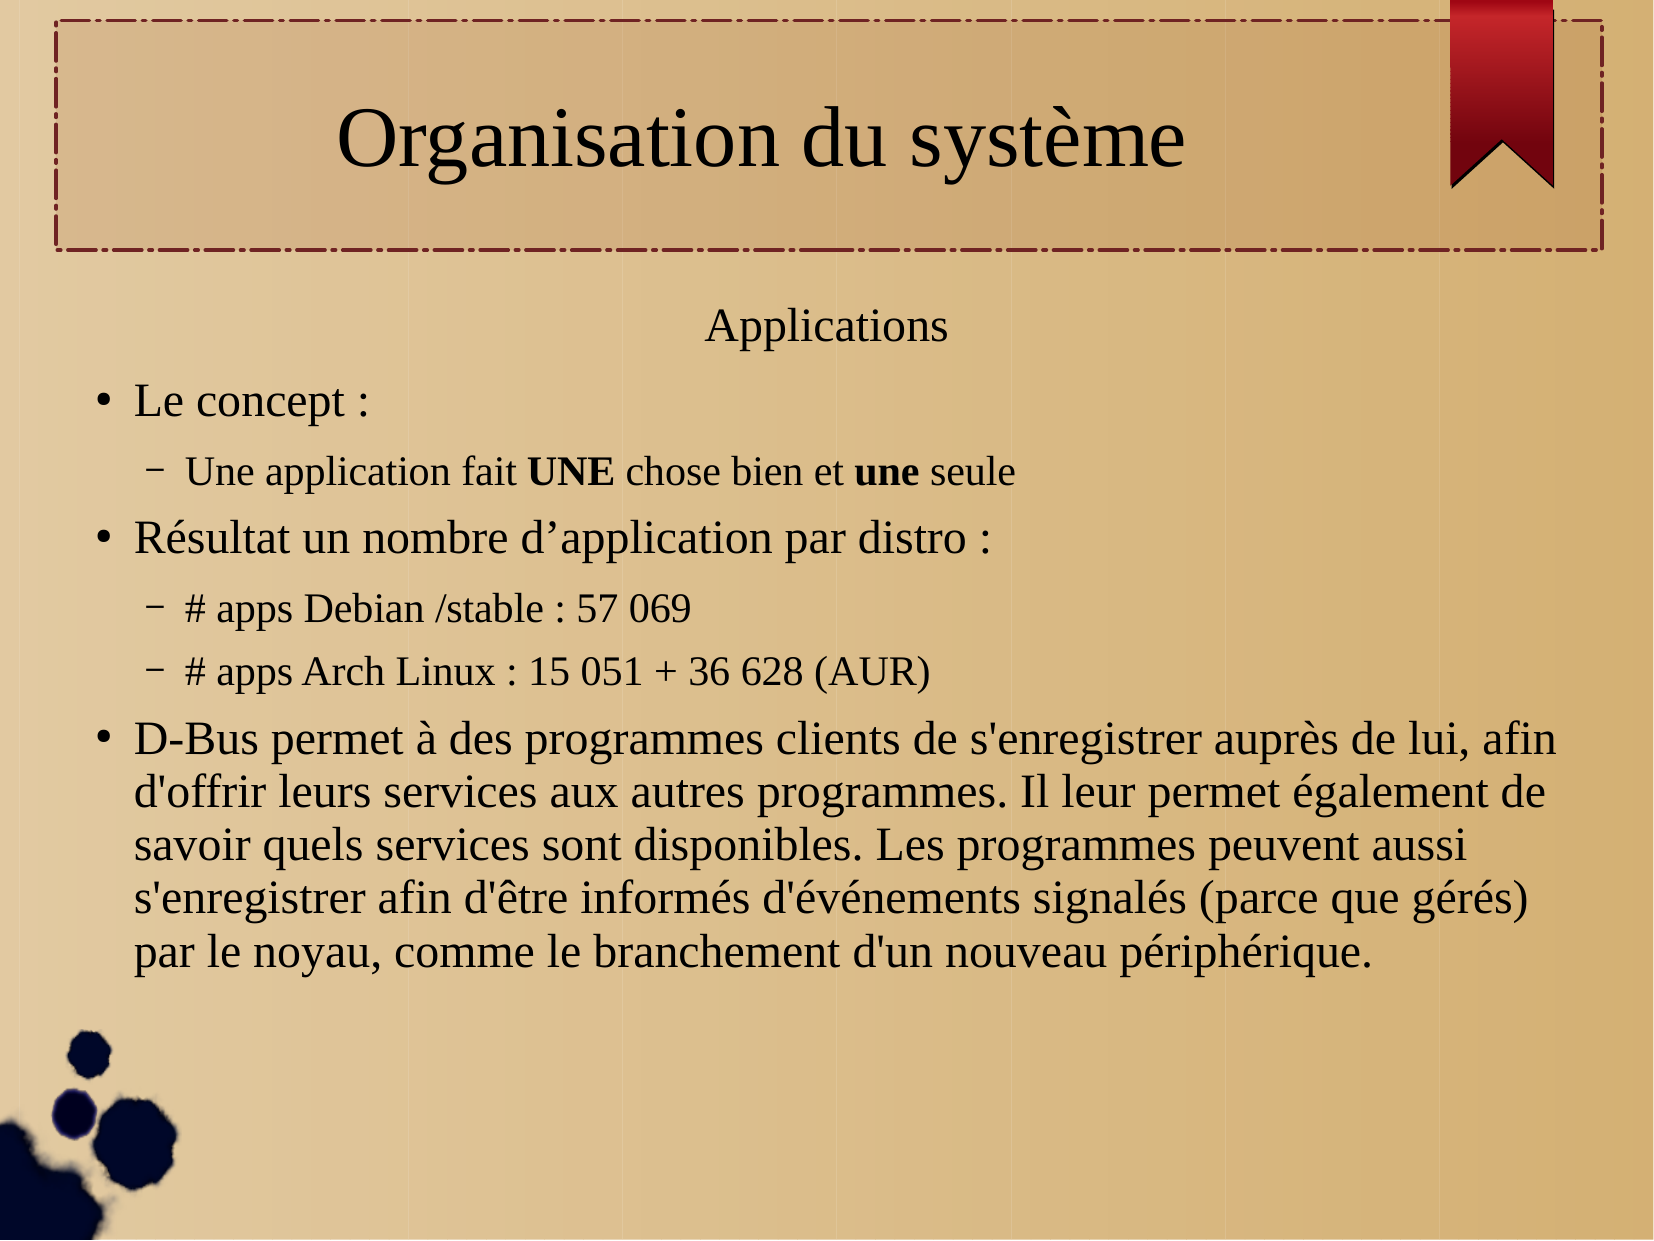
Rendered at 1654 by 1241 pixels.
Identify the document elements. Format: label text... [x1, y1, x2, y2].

list Applications Le concept : Une application fait UNE chose bien et une seule Résultat un nombre d’application par distro : # apps Debian /stable : 57 069 # apps Arch Linux : 15 051 + 36 628 (AUR) D-Bus permet à des programmes clients de s'enregistrer auprès de lui, afin d'offrir leurs services aux autres programmes. Il leur permet également de savoir quels services sont disponibles. Les programmes peuvent aussi s'enregistrer afin d'être informés d'événements signalés (parce que gérés) par le noyau, comme le branchement d'un nouveau périphérique. [82, 299, 1571, 1019]
title Organisation du système [82, 47, 1412, 229]
